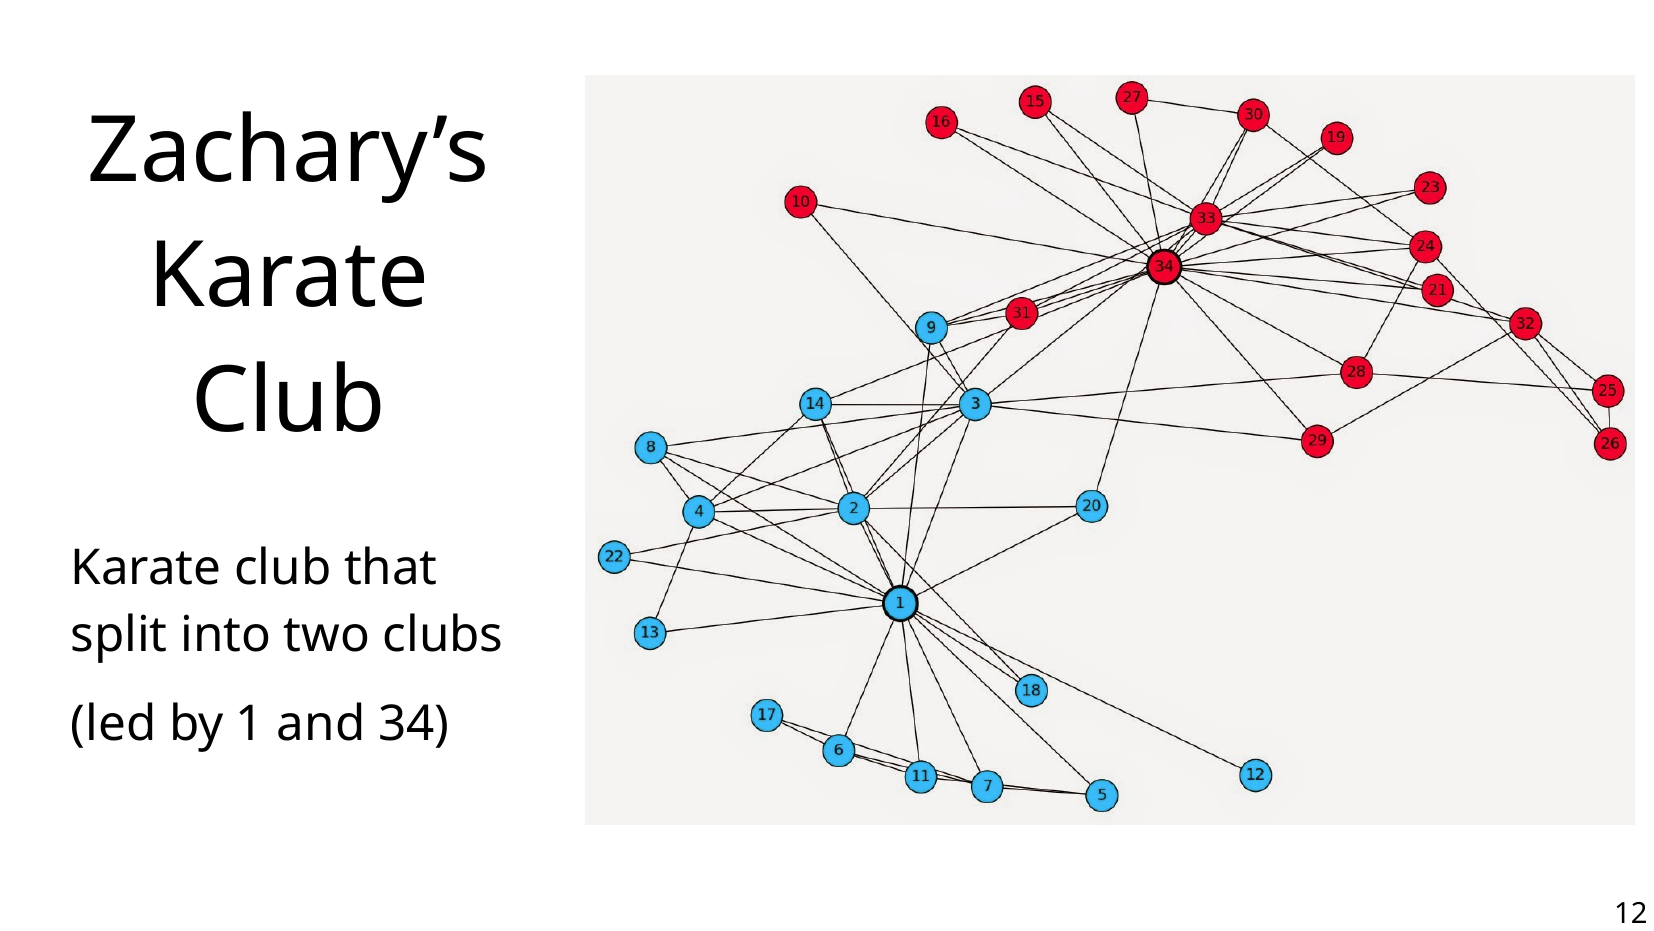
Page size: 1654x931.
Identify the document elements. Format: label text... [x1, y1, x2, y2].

title Zachary’s Karate Club [82, 1, 496, 531]
list Karate club that split into two clubs (led by 1 and 34) [70, 531, 514, 817]
picture [585, 75, 1635, 826]
